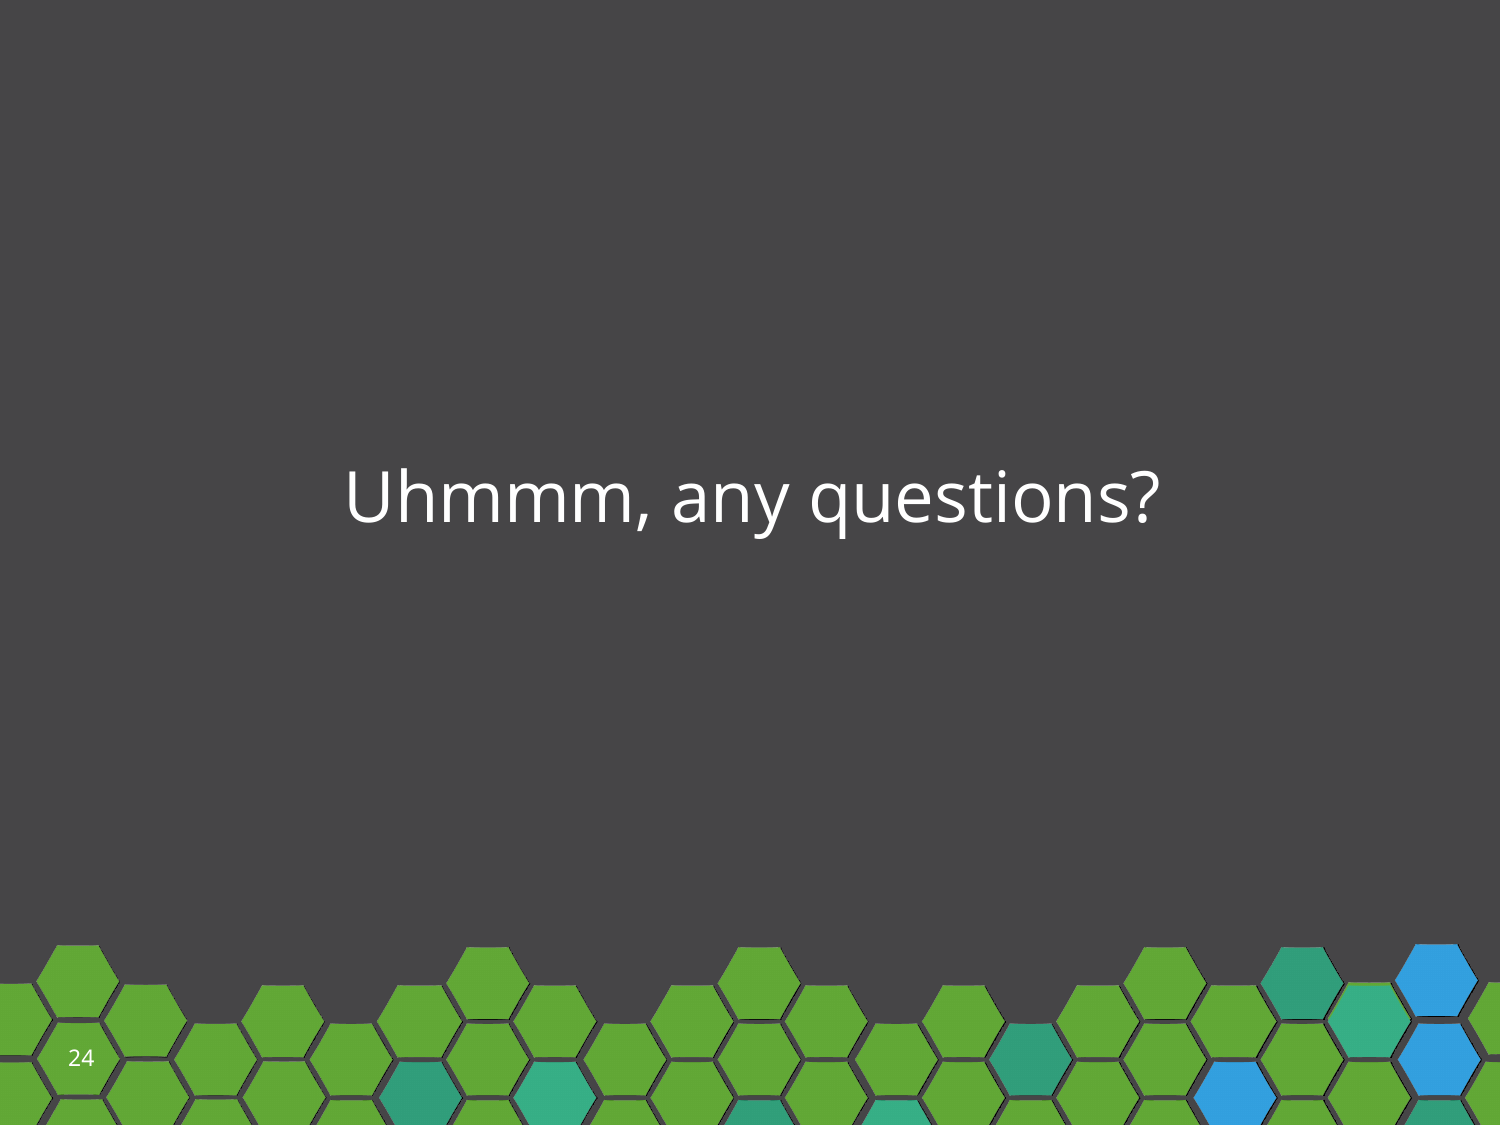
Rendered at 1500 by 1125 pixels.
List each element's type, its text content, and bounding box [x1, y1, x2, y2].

picture [0, 944, 1500, 1125]
title Uhmmm, any questions? [135, 414, 1372, 577]
